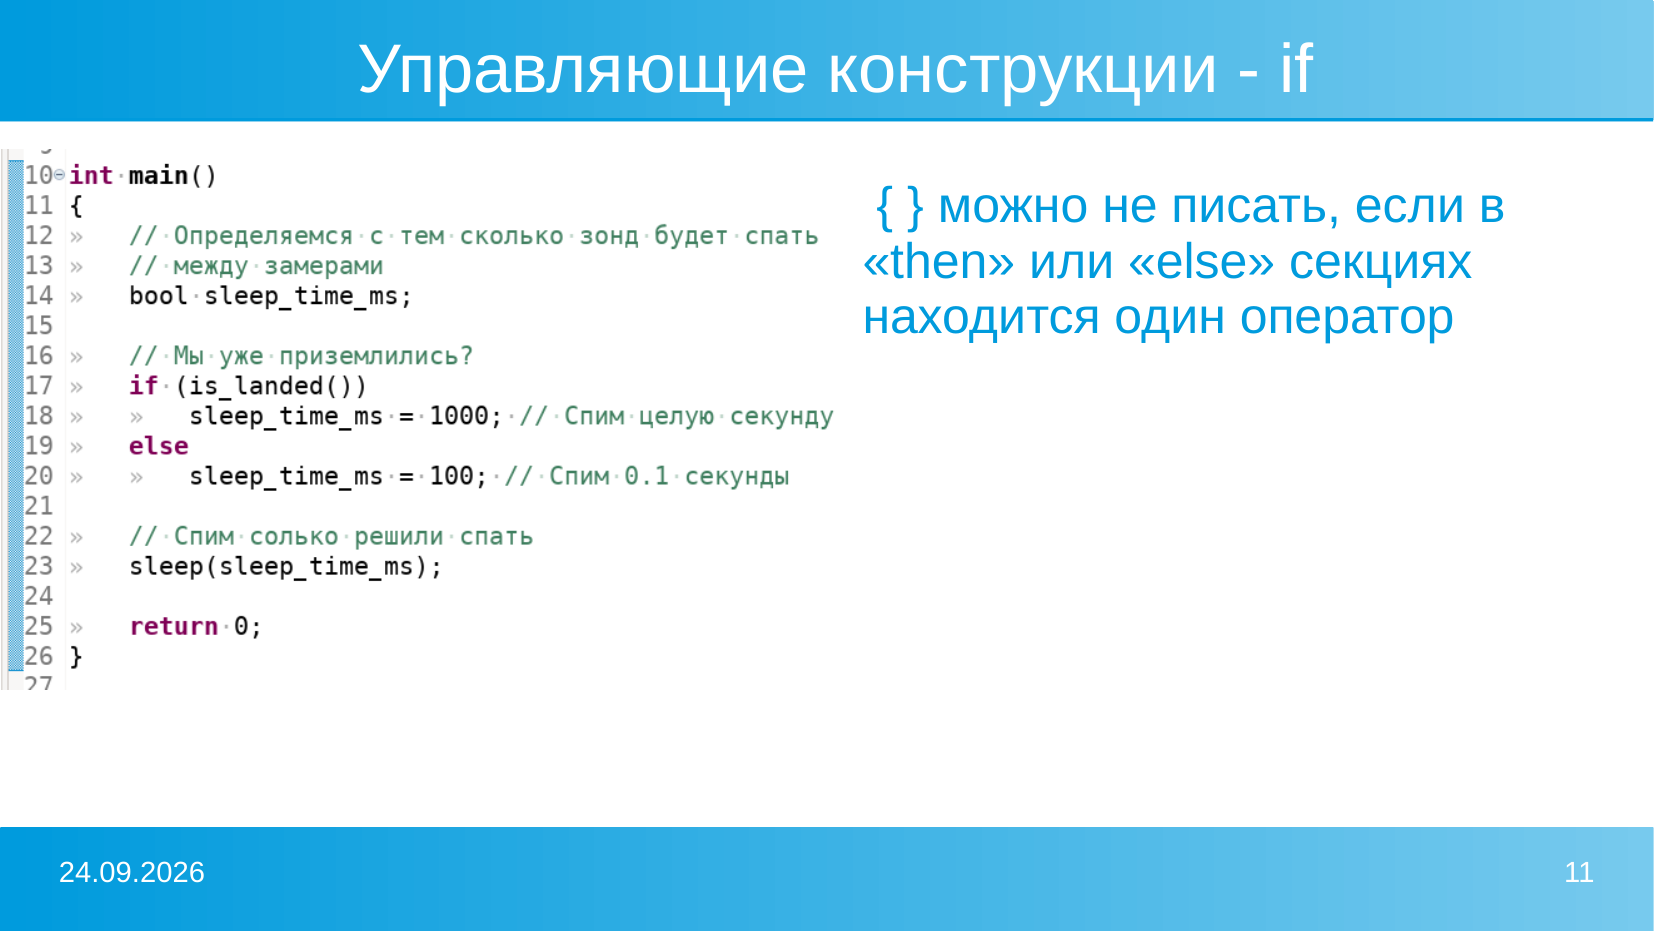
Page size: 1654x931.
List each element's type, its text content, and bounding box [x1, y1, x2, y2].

title Управляющие конструкции - if [59, 29, 1595, 108]
list { } можно не писать, если в «then» или «else» секциях находится один оператор [862, 177, 1595, 713]
picture [0, 149, 912, 690]
